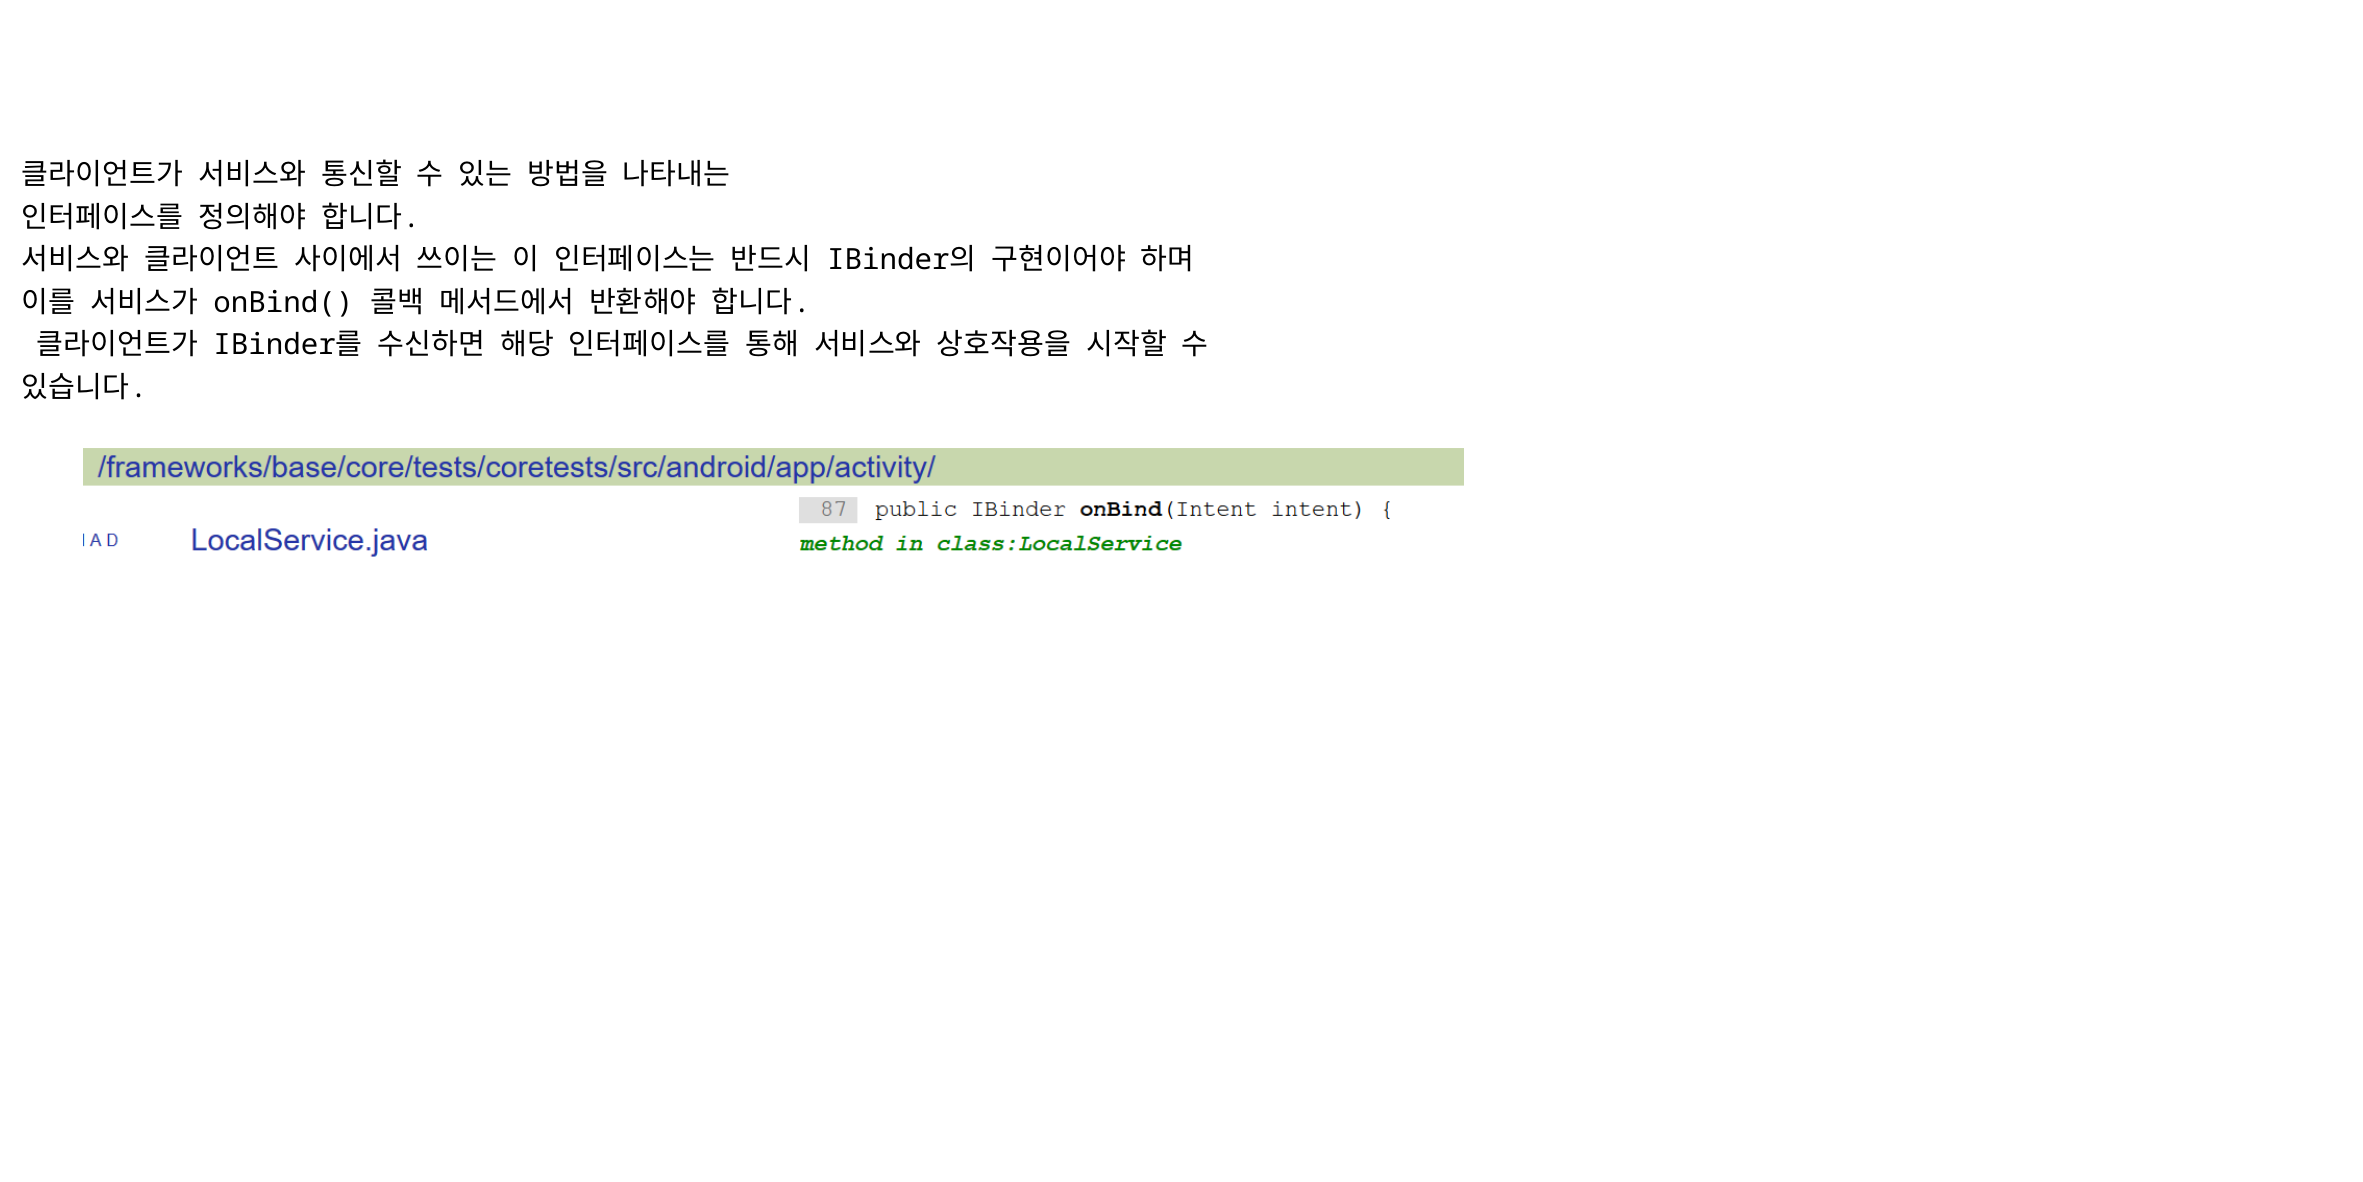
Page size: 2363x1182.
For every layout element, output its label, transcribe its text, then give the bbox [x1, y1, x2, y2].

picture [83, 447, 1464, 566]
text_box 클라이언트가 서비스와 통신할 수 있는 방법을 나타내는 인터페이스를 정의해야 합니다. 서비스와 클라이언트 사이에서 쓰이는 이 인터페이스는 반드시 IBinder의 구현이어야 하며 이를 서비스가 onBind() 콜백 메서드에서 반환해야 합니다. 클라이언트가 IBinder를 수신하면 해당 인터페이스를 통해 서비스와 상호작용을 시작할 수 있습니다. [7, 63, 1311, 521]
